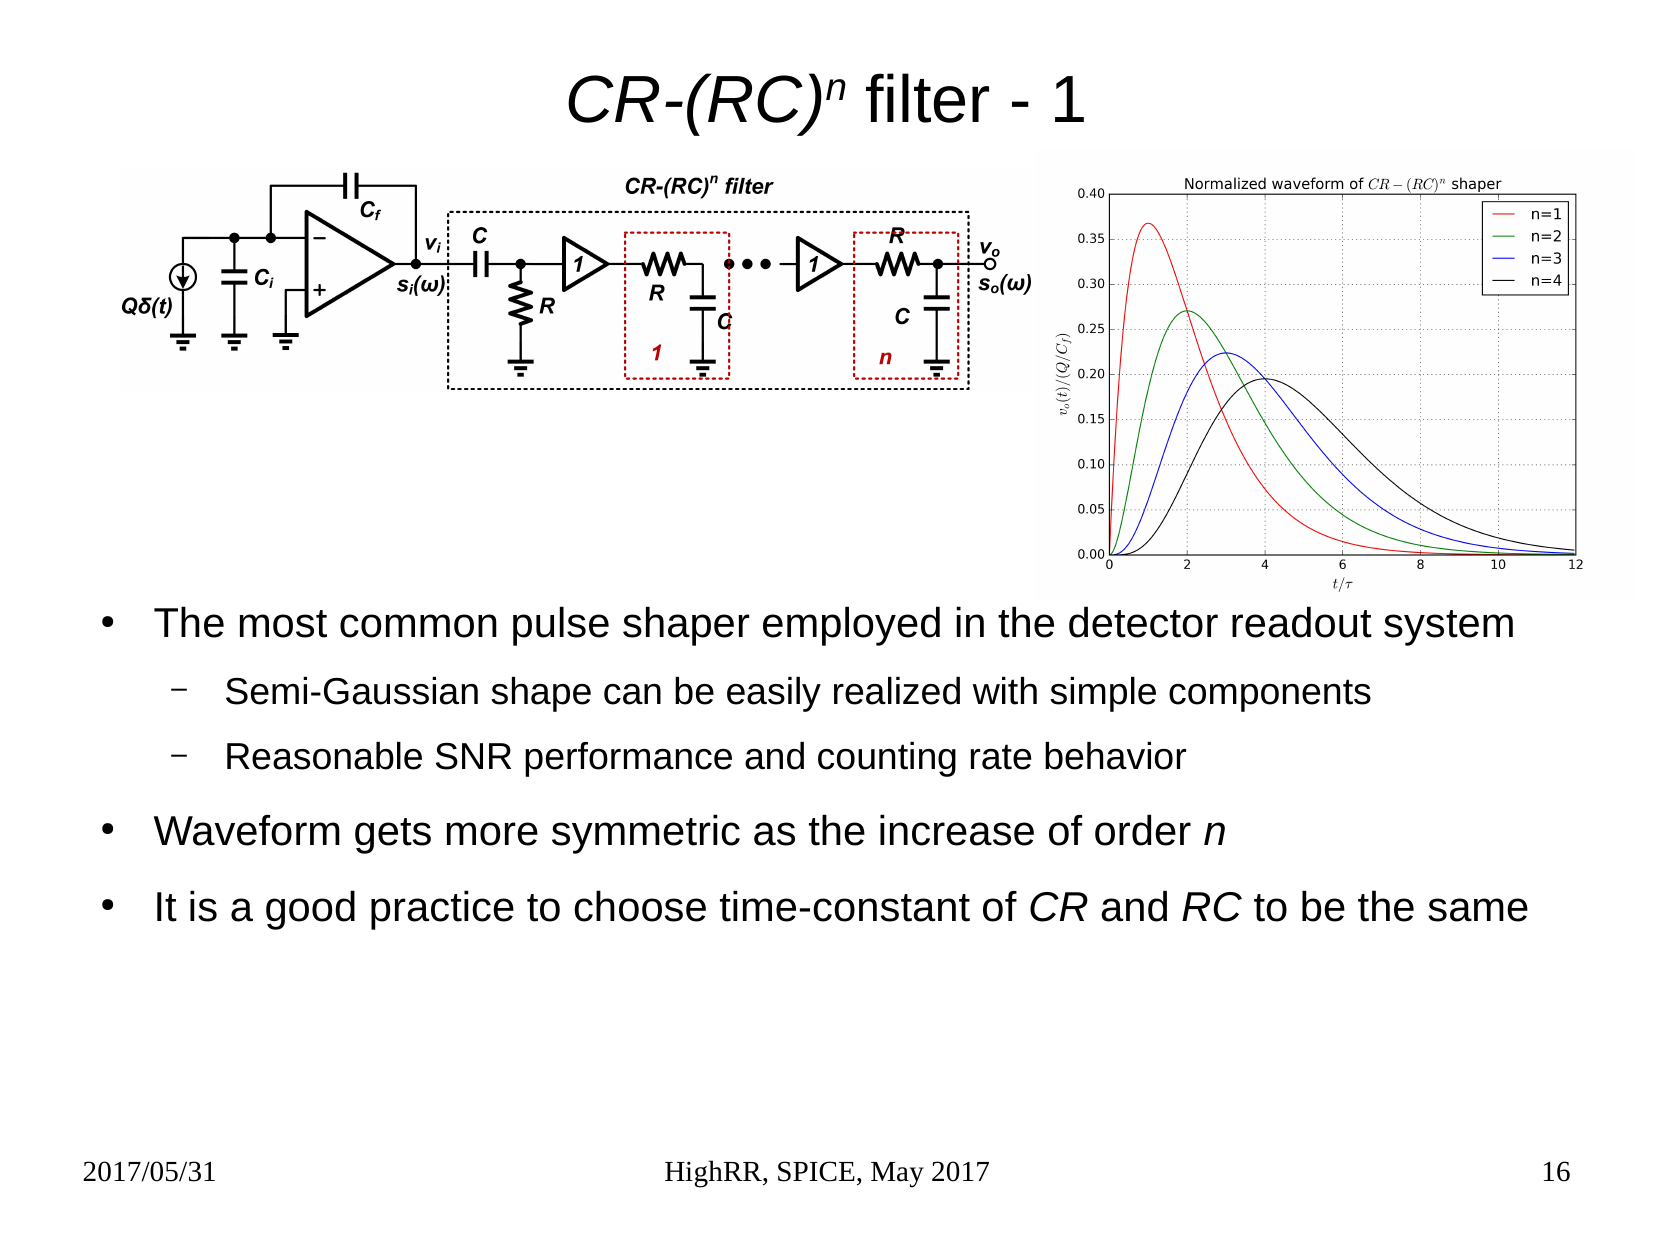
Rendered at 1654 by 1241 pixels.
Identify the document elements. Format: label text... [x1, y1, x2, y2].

picture [120, 168, 1032, 391]
title CR-(RC)n filter - 1 [82, 49, 1571, 151]
picture [1034, 149, 1636, 601]
list The most common pulse shaper employed in the detector readout system Semi-Gaussian shape can be easily realized with simple components Reasonable SNR performance and counting rate behavior Waveform gets more symmetric as the increase of order n It is a good practice to choose time-constant of CR and RC to be the same [82, 600, 1571, 1141]
